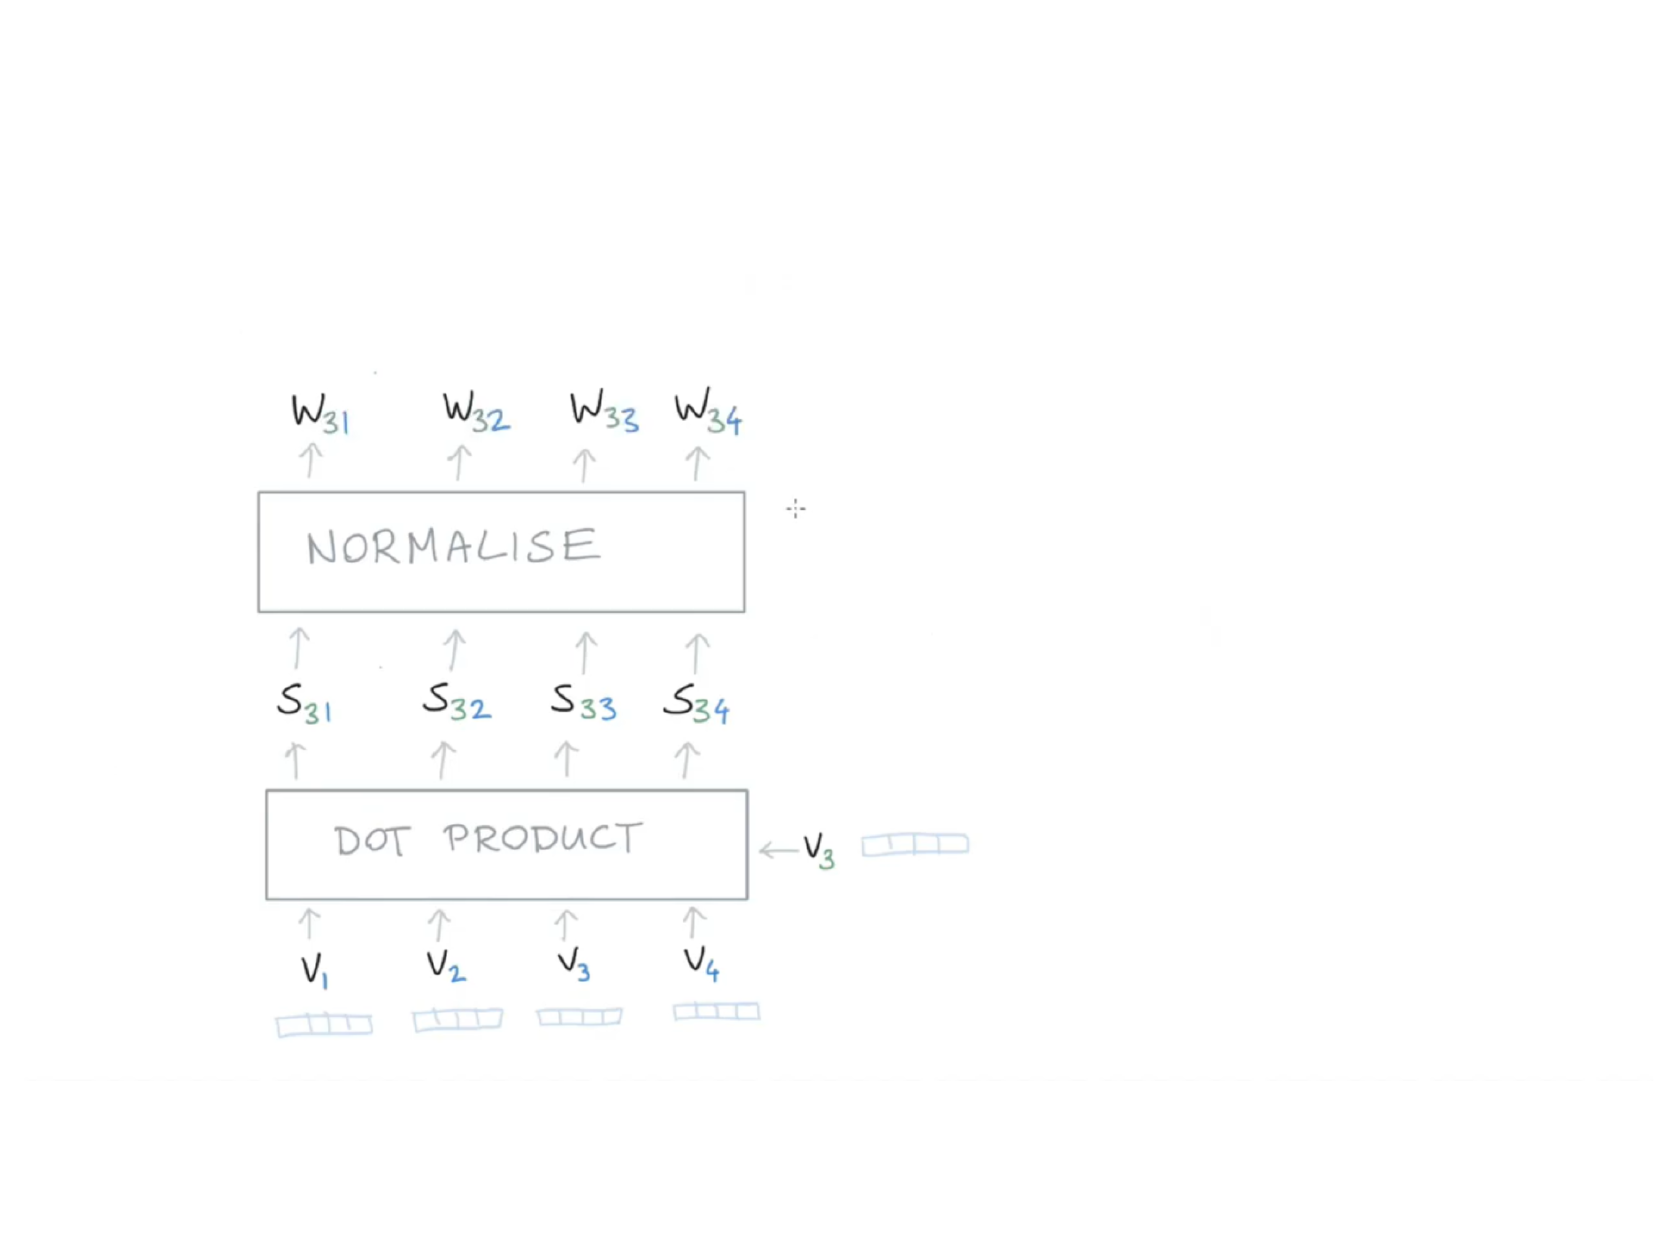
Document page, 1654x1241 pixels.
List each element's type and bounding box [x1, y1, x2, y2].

picture [11, 150, 1654, 1081]
